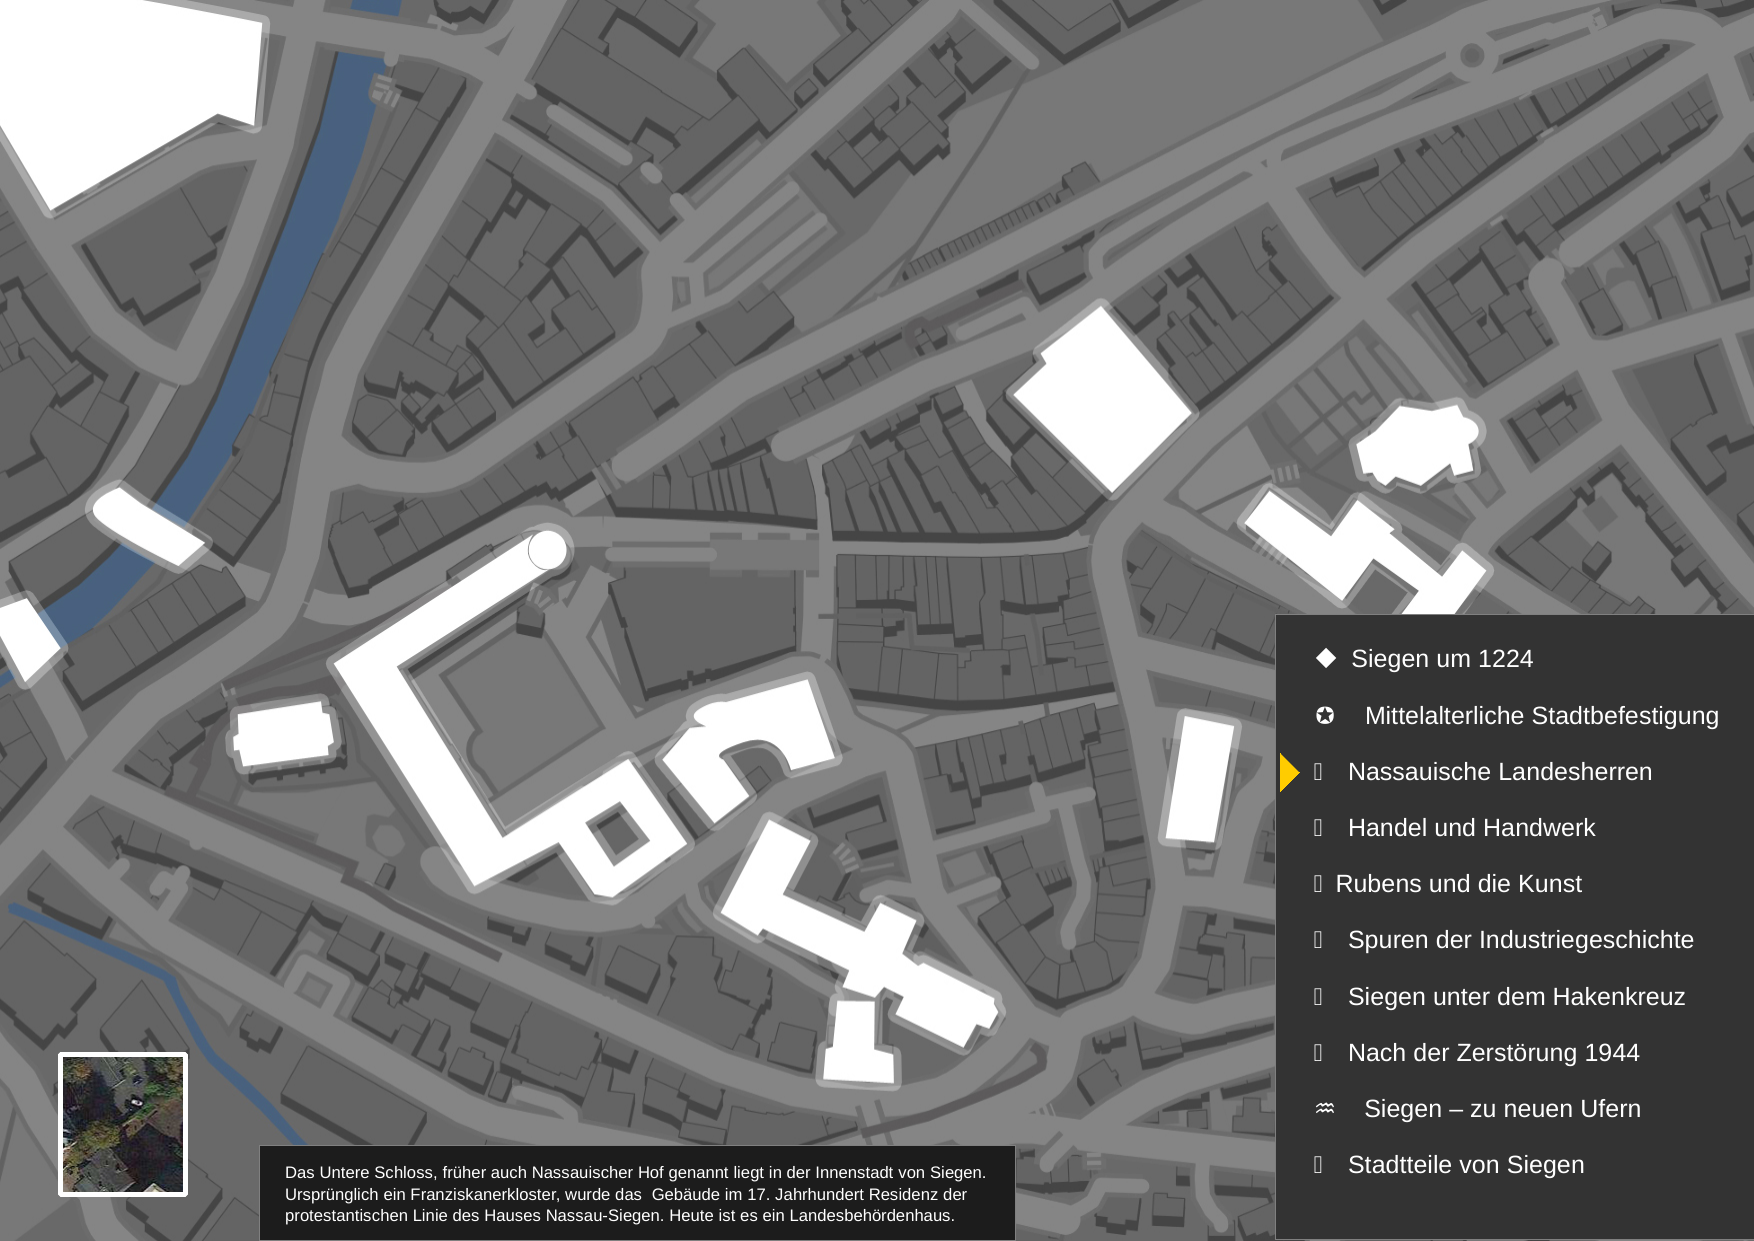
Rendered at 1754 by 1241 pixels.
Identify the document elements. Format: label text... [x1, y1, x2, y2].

text_box [1275, 614, 1754, 1240]
text_box  Siegen um 1224  Mittelalterliche Stadtbefestigung  Nassauische Landesherren  Handel und Handwerk  Rubens und die Kunst  Spuren der Industriegeschichte  Siegen unter dem Hakenkreuz  Nach der Zerstörung 1944  Siegen – zu neuen Ufern  Stadtteile von Siegen [1299, 637, 1754, 1241]
picture [0, 0, 1754, 1241]
text_box Das Untere Schloss, früher auch Nassauischer Hof genannt liegt in der Innenstadt von Siegen. Ursprünglich ein Franziskanerkloster, wurde das Gebäude im 17. Jahrhundert Residenz der protestantischen Linie des Hauses Nassau-Siegen. Heute ist es ein Landesbehördenhaus. [259, 1145, 1016, 1241]
